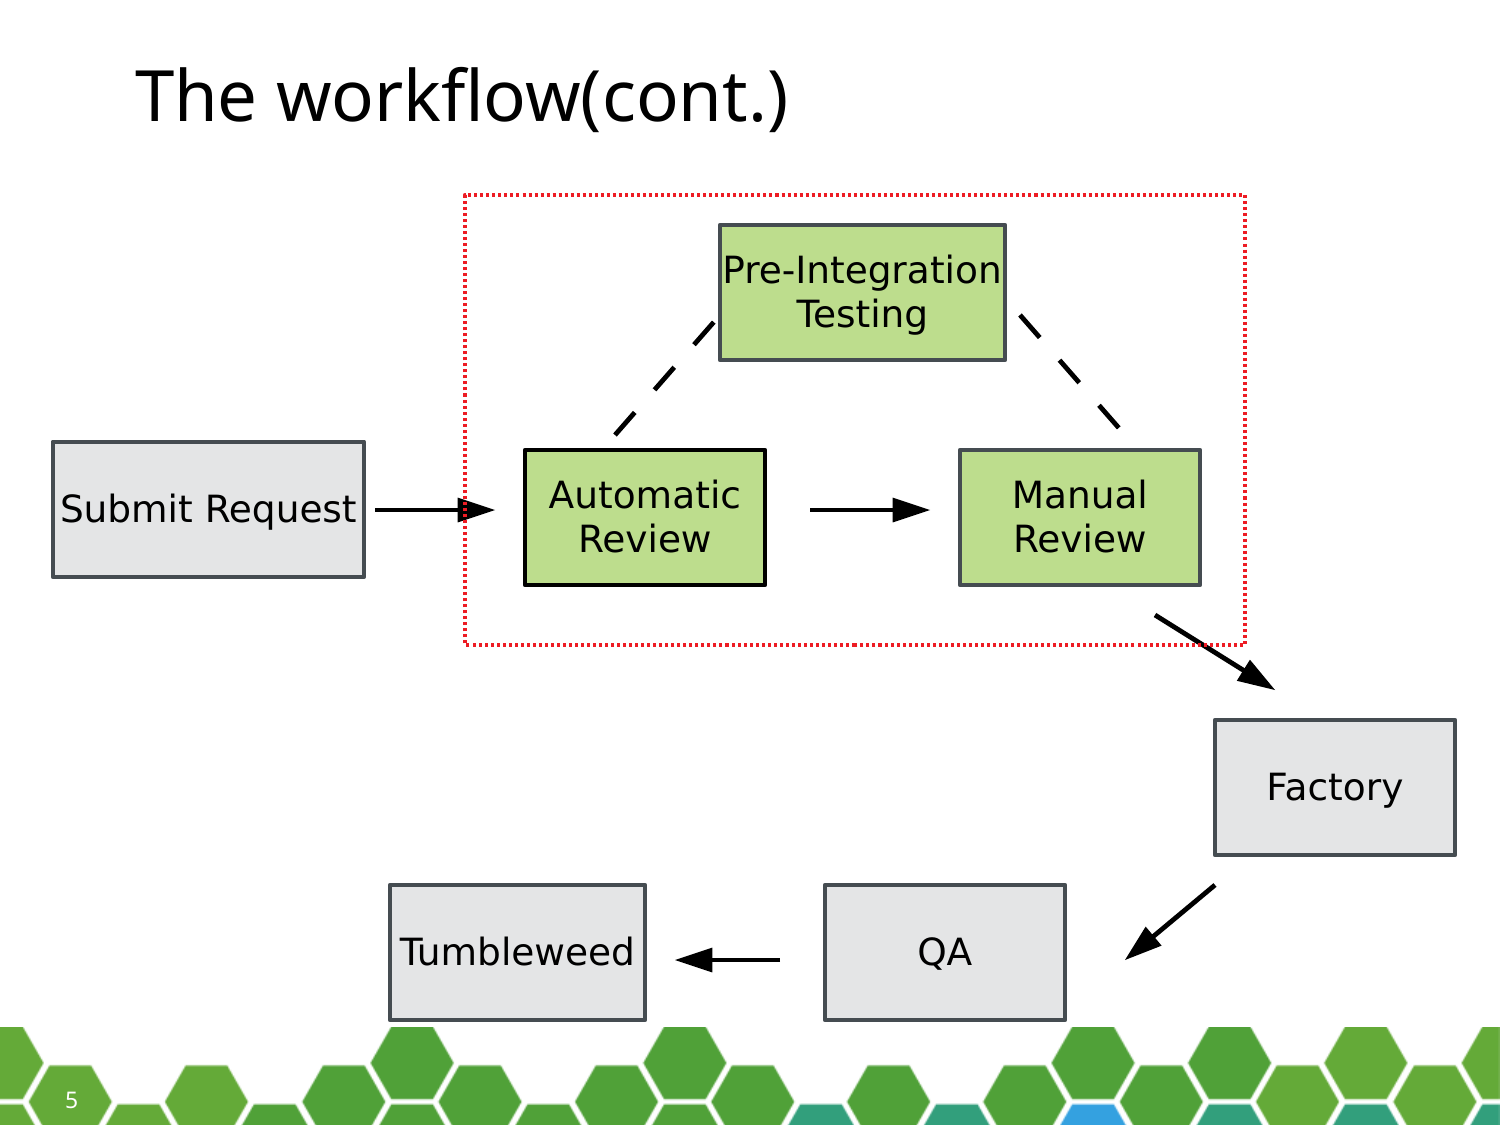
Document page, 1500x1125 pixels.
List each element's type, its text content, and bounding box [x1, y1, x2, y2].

text_box QA [825, 885, 1066, 1021]
text_box Submit Request [52, 441, 365, 577]
text_box Tumbleweed [390, 885, 646, 1021]
text_box Manual Review [960, 450, 1201, 586]
picture [0, 1027, 1500, 1125]
text_box Automatic Review [525, 450, 766, 586]
text_box Factory [1215, 720, 1456, 856]
text_box Pre-Integration Testing [720, 224, 1006, 361]
title The workflow(cont.) [135, 12, 1372, 175]
